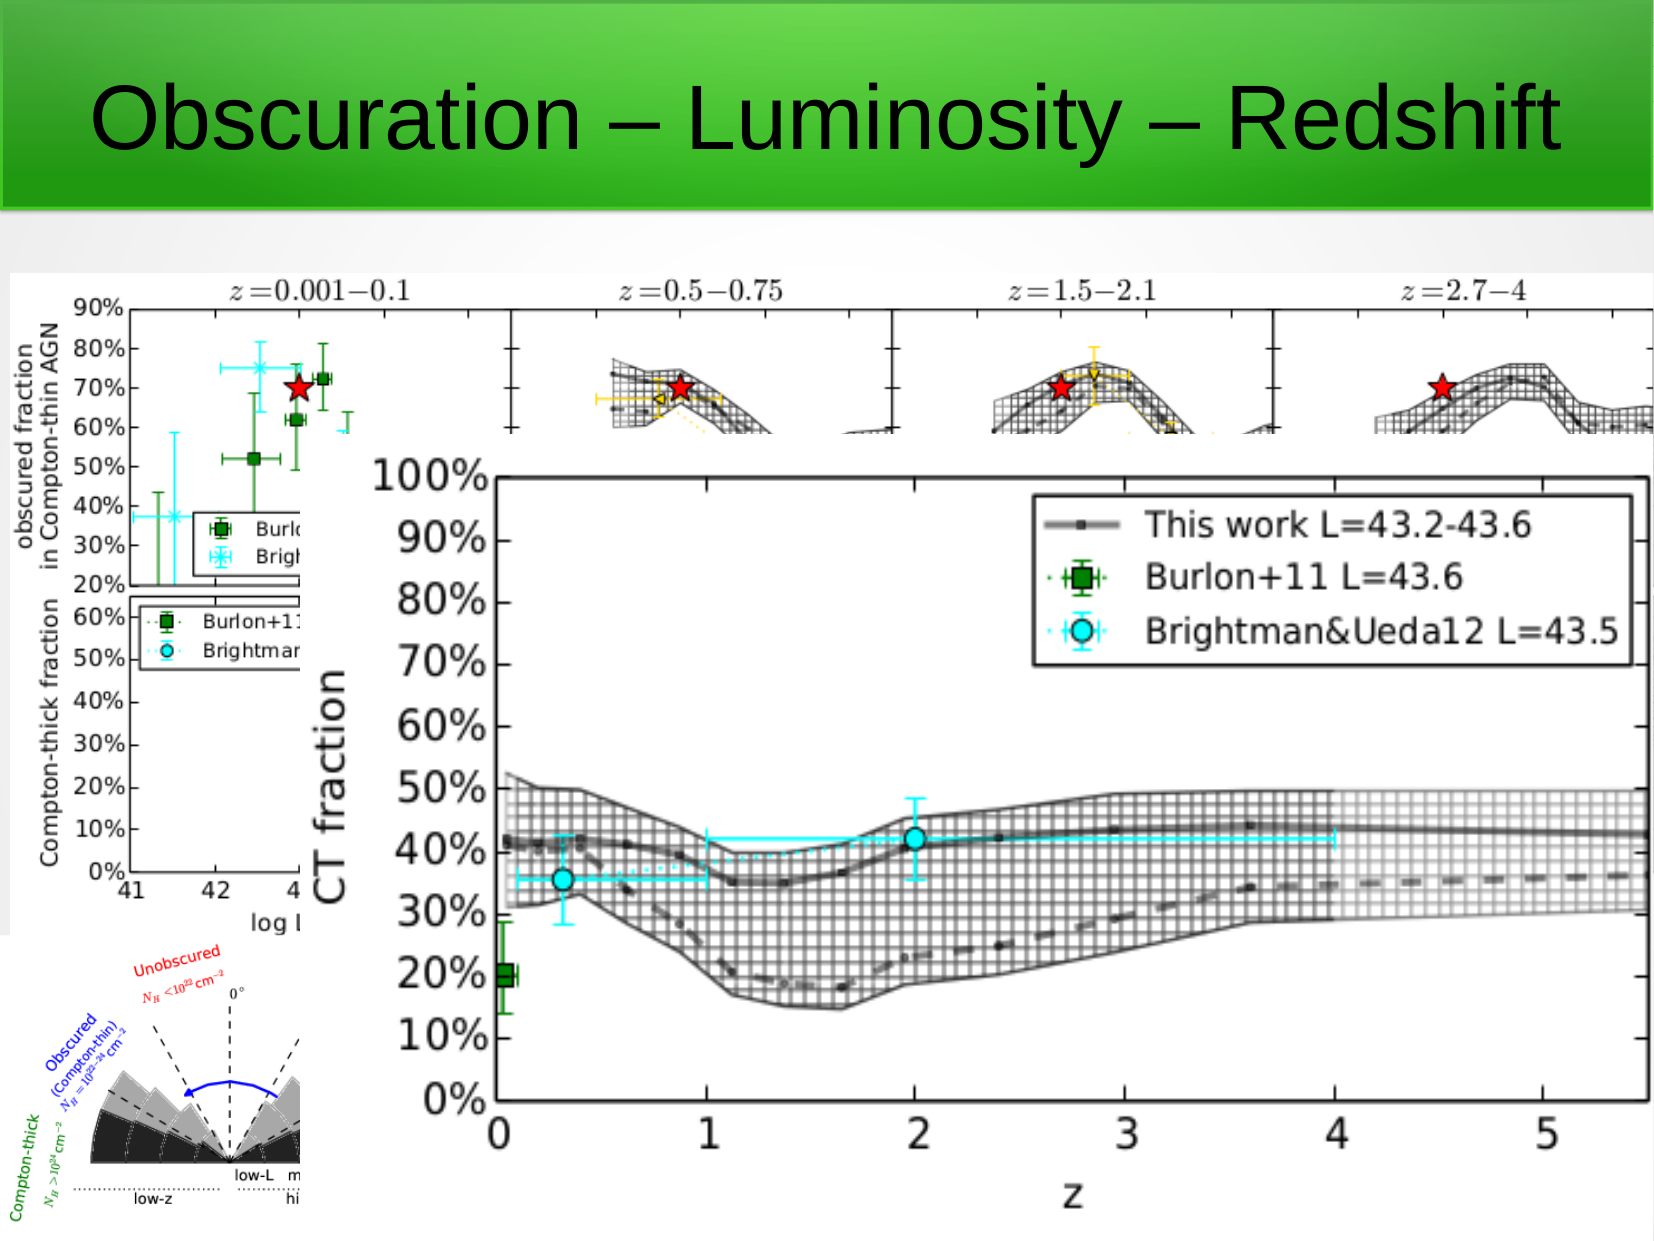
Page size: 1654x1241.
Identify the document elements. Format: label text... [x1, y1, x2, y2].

picture [0, 273, 1654, 1241]
title Obscuration – Luminosity – Redshift [82, 47, 1571, 189]
